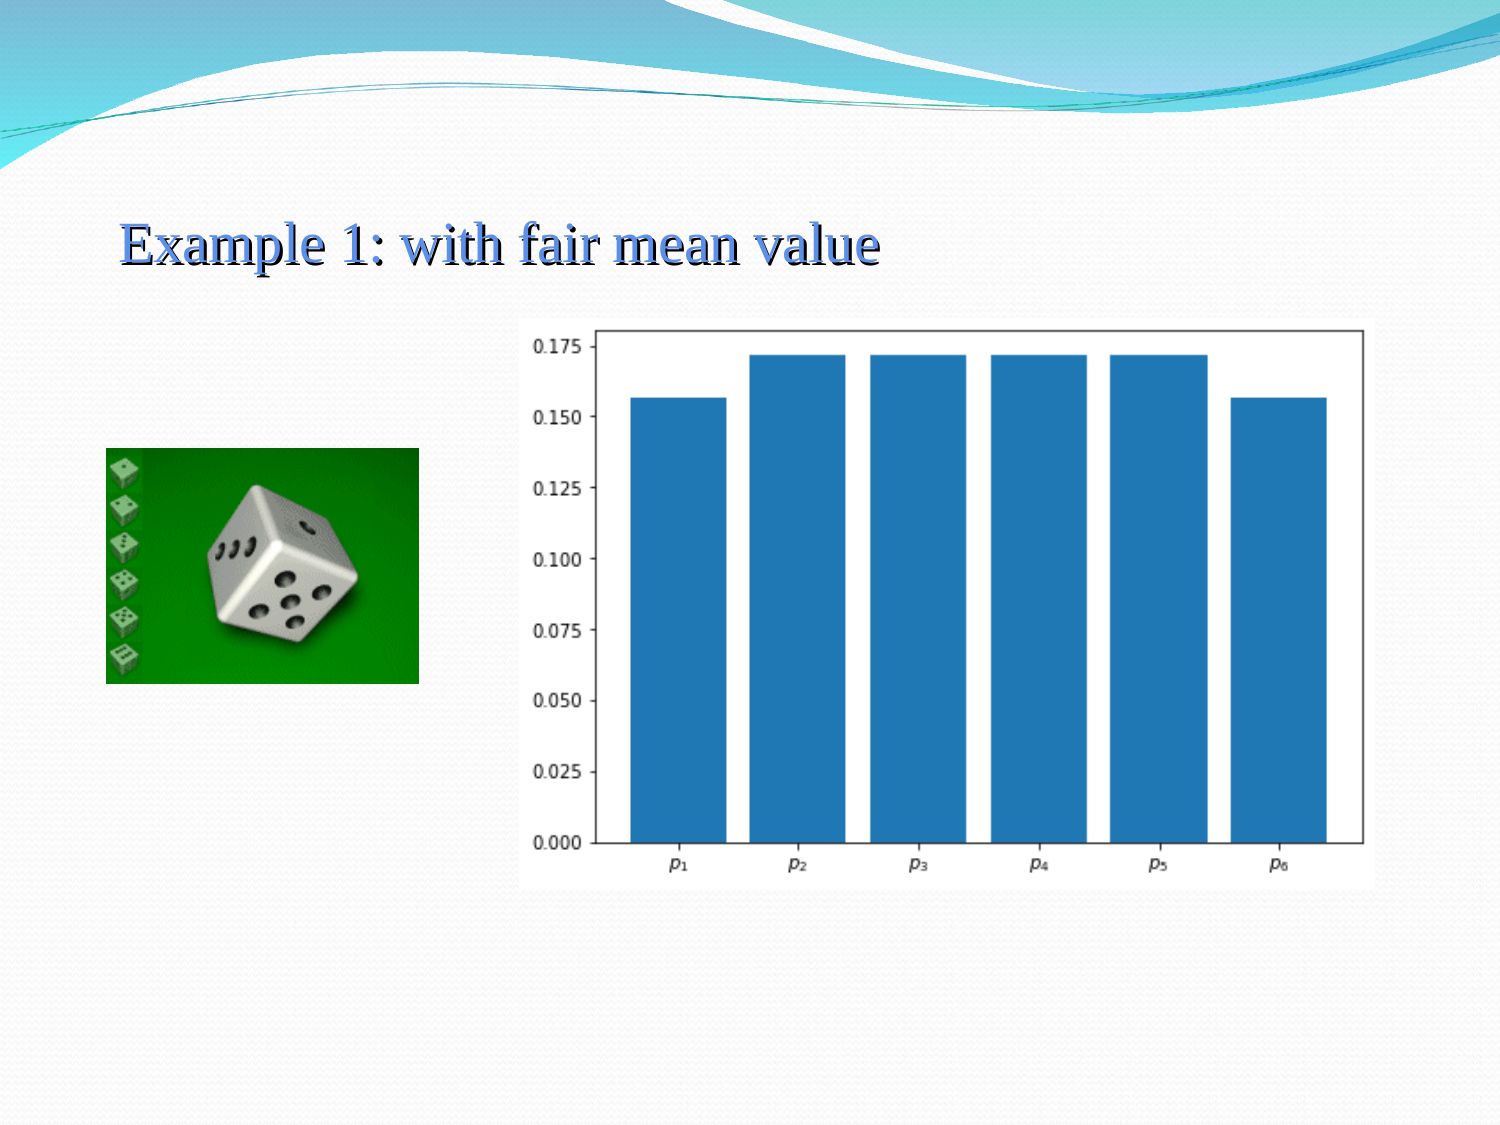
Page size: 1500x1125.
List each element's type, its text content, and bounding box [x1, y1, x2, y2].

picture [0, 0, 1500, 1125]
text_box Example 1: with fair mean value [38, 207, 1008, 275]
